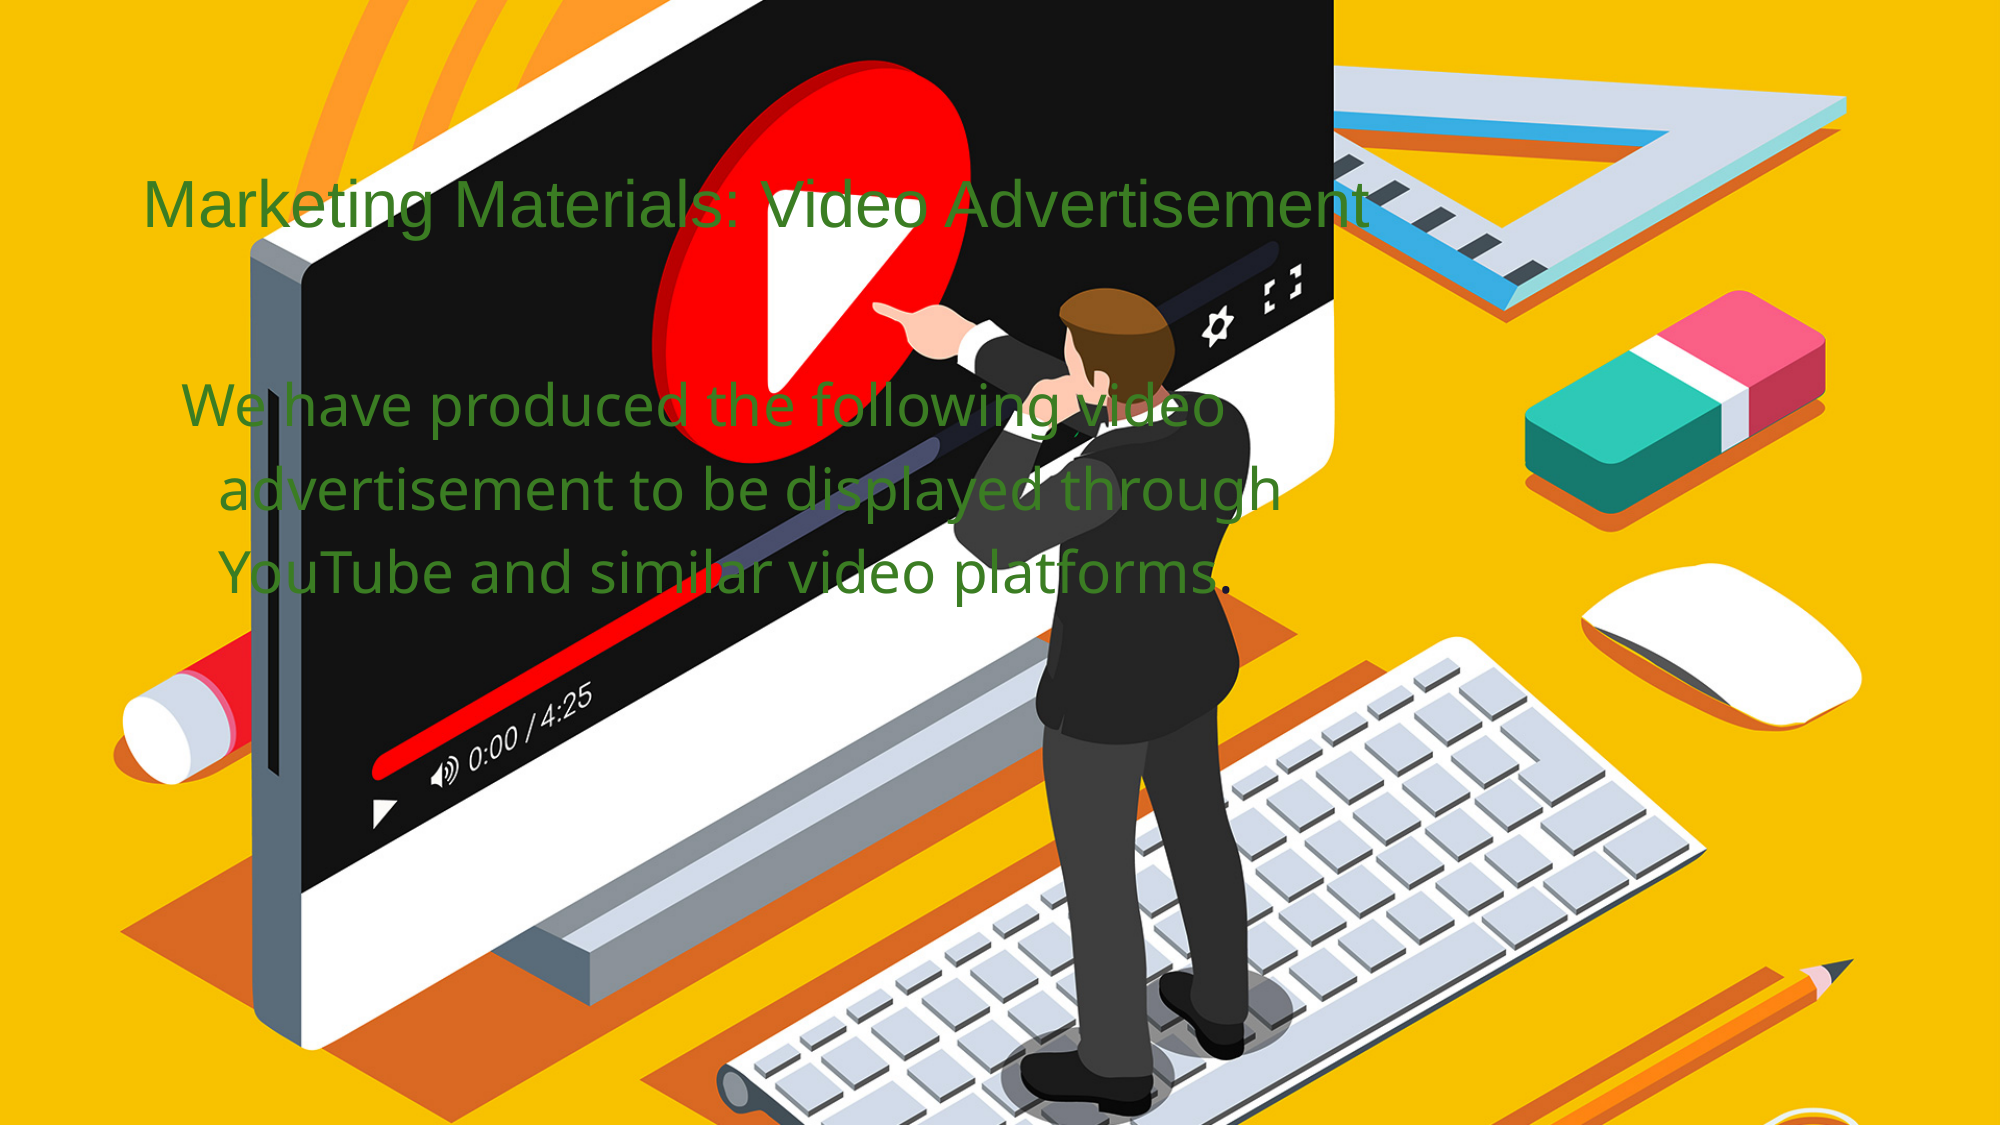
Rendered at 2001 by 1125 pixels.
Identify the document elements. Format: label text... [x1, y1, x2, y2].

title Marketing Materials: Video Advertisement [142, 96, 1858, 305]
list We have produced the following video advertisement to be displayed through YouTube and similar video platforms. [143, 353, 1461, 995]
picture [0, 0, 2000, 1125]
